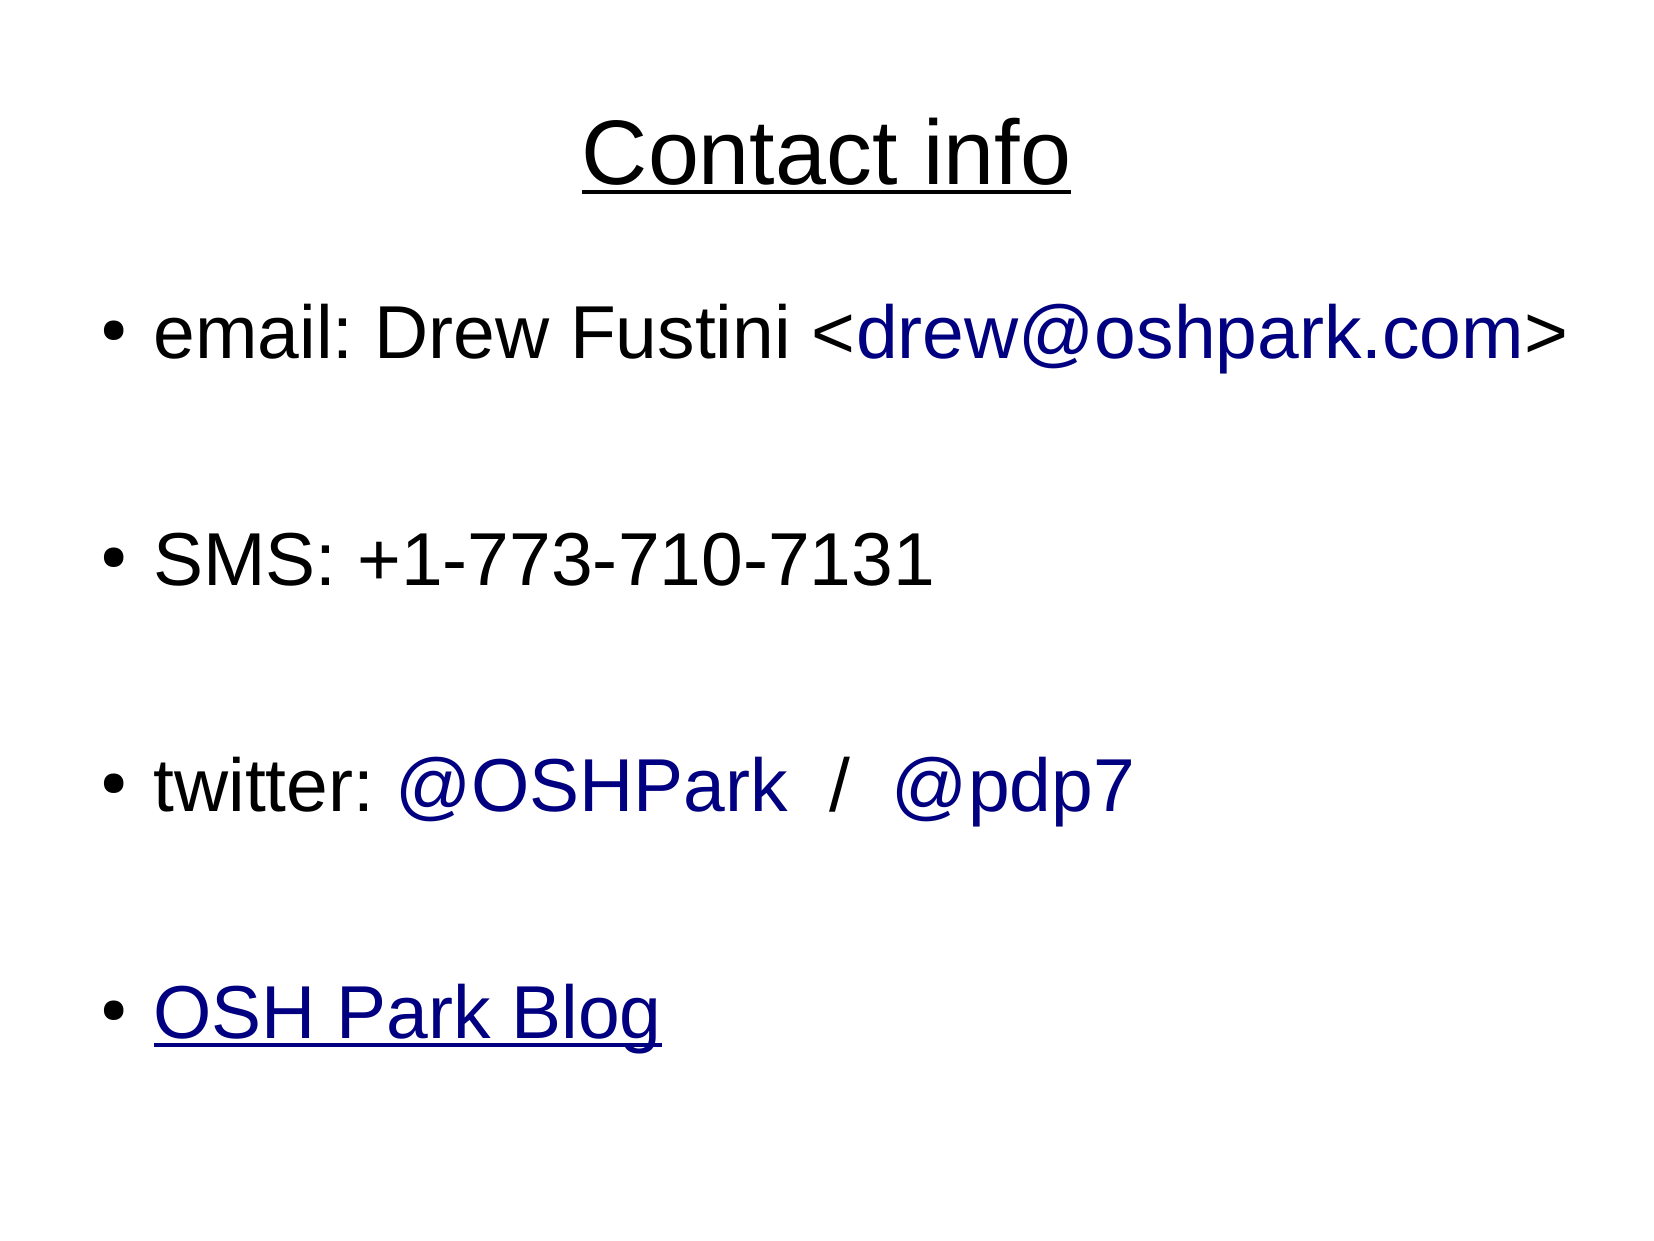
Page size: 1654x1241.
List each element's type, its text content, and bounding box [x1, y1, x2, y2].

title Contact info [82, 49, 1571, 257]
list email: Drew Fustini <drew@oshpark.com> SMS: +1-773-710-7131 twitter: @OSHPark / @pdp7 OSH Park Blog [82, 290, 1571, 1186]
